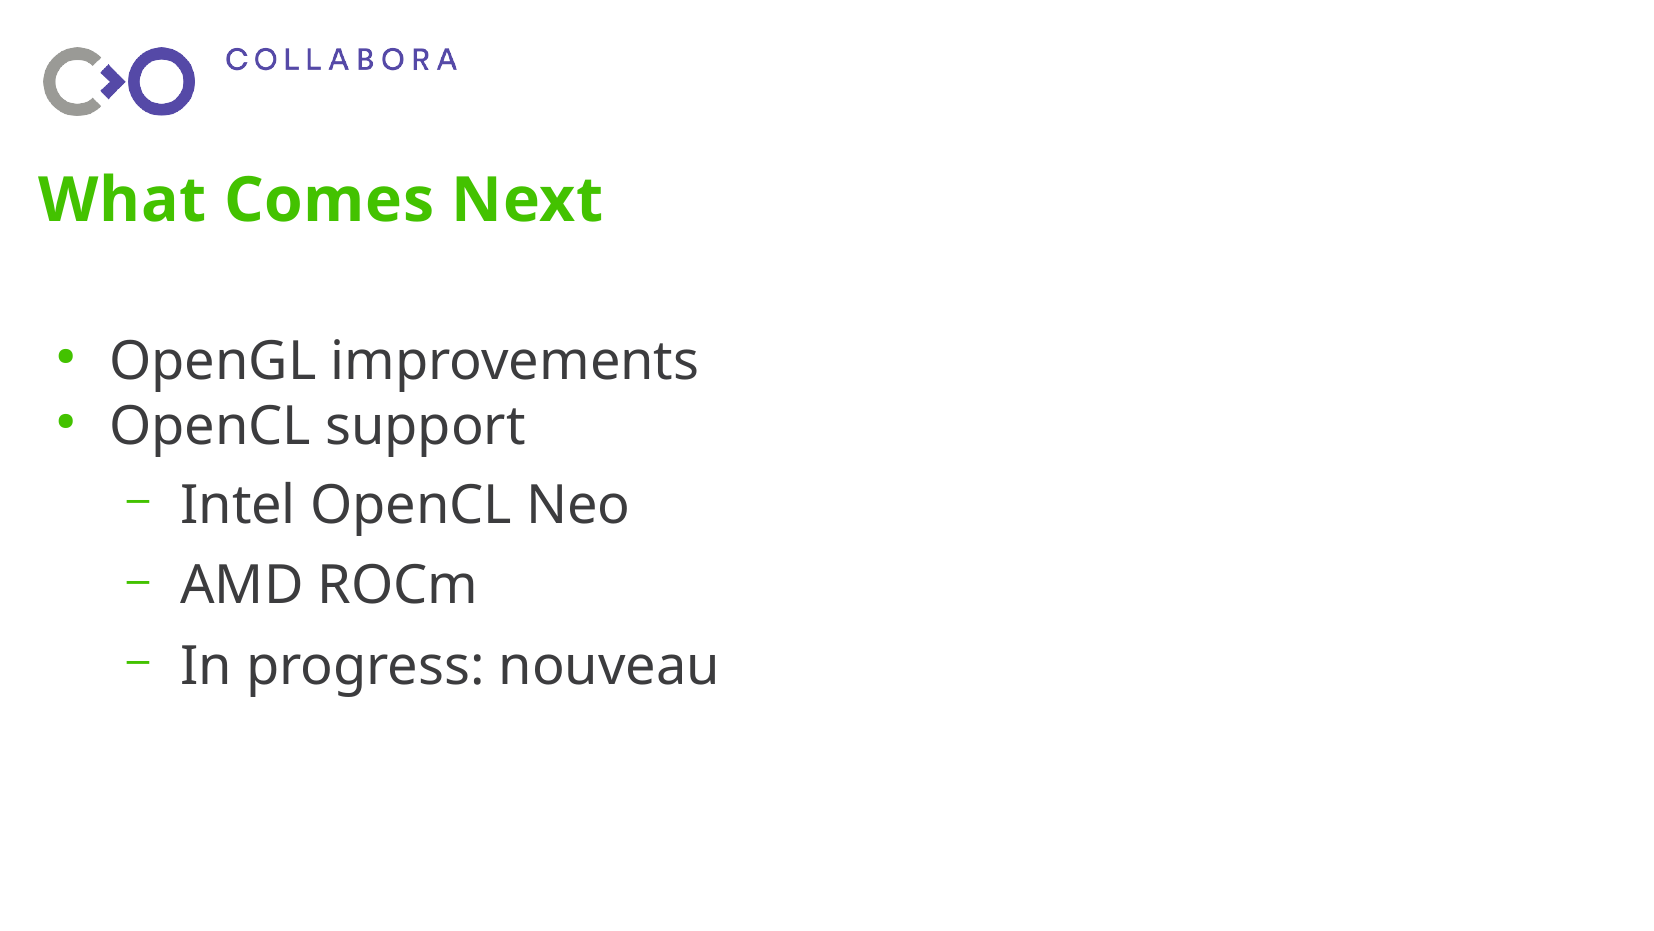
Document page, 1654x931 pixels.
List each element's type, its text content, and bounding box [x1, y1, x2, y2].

picture [43, 47, 457, 116]
title What Comes Next [38, 159, 1614, 216]
list OpenGL improvements OpenCL support Intel OpenCL Neo AMD ROCm In progress: nouveau [38, 325, 1614, 581]
